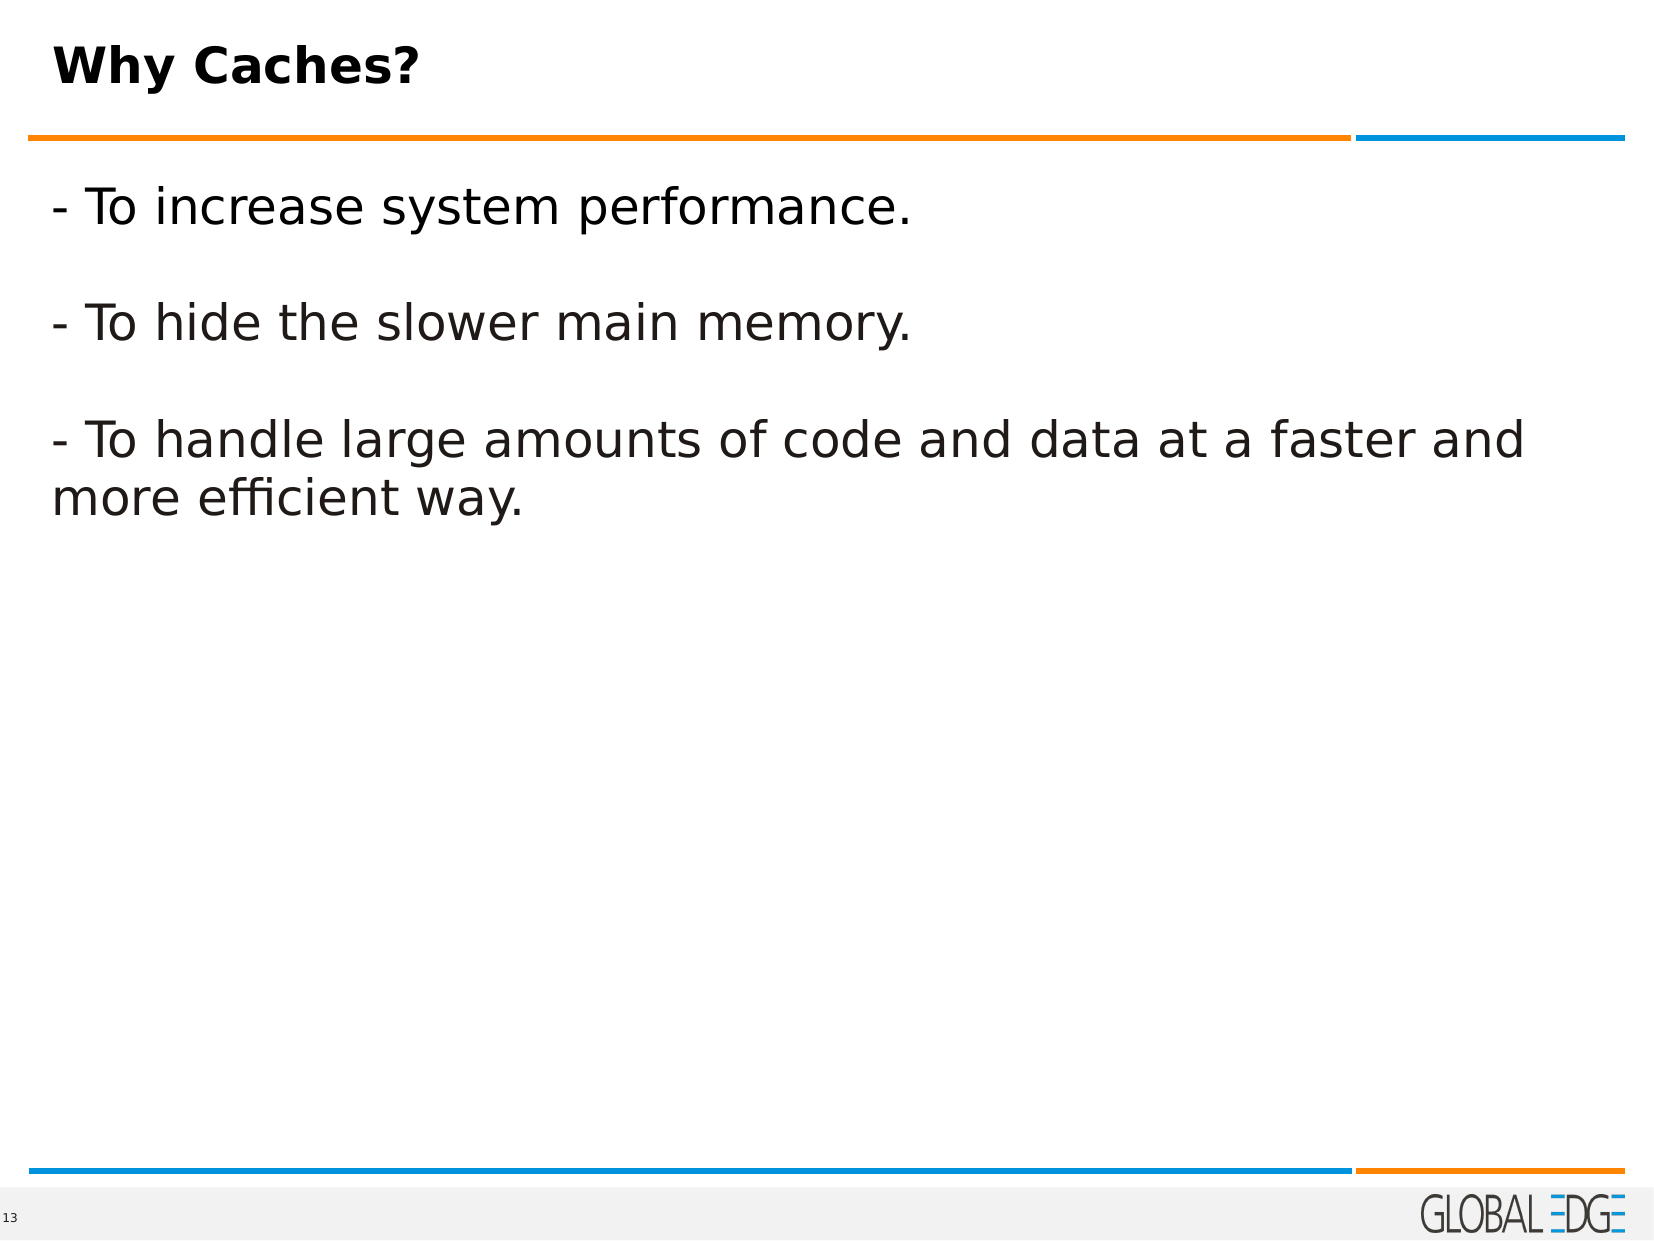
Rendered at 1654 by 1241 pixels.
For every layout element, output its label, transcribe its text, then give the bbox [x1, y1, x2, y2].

text_box [0, 1187, 1654, 1241]
picture [1421, 1194, 1625, 1233]
text_box Why Caches? [52, 37, 423, 96]
text_box 13 [2, 1210, 18, 1226]
text_box - To increase system performance. - To hide the slower main memory. - To handle large amounts of code and data at a faster and more efficient way. [51, 177, 1536, 529]
